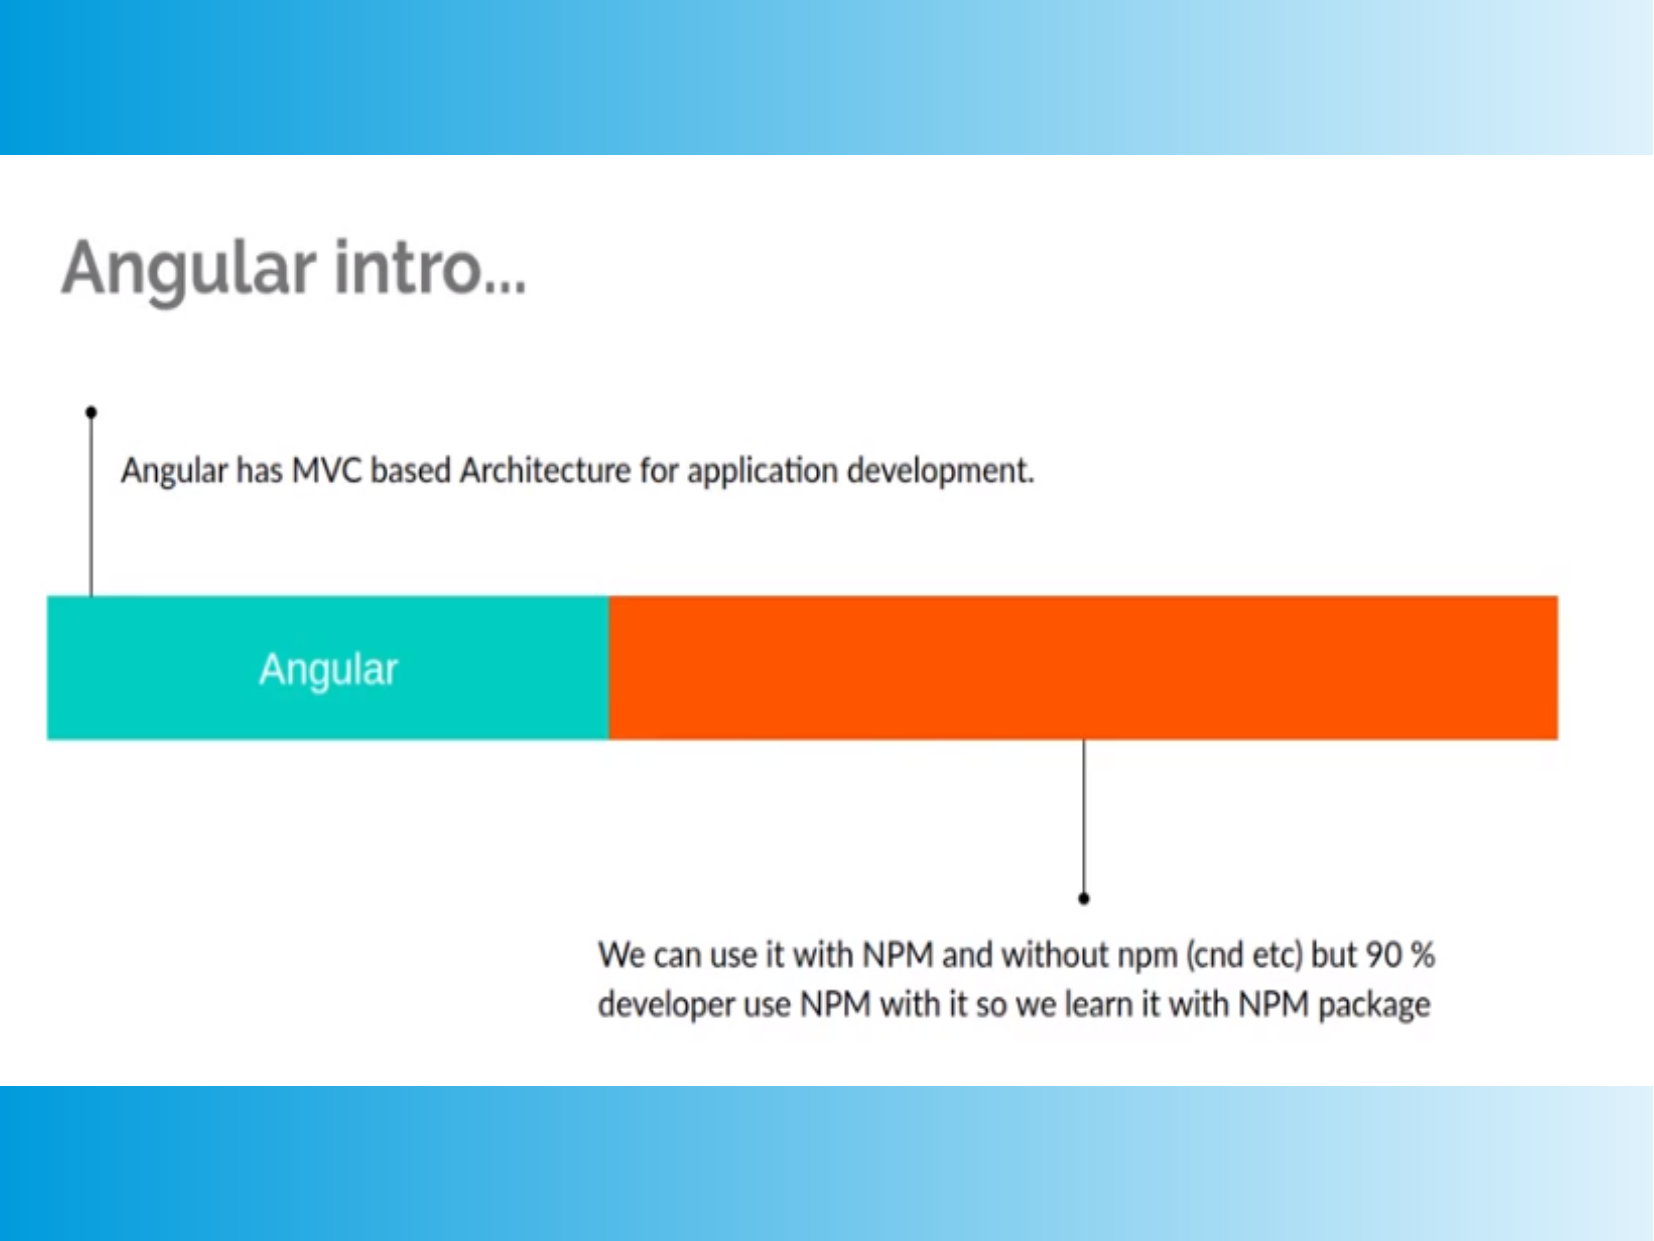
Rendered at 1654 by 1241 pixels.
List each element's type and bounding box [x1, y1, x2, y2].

picture [39, 170, 1595, 1052]
